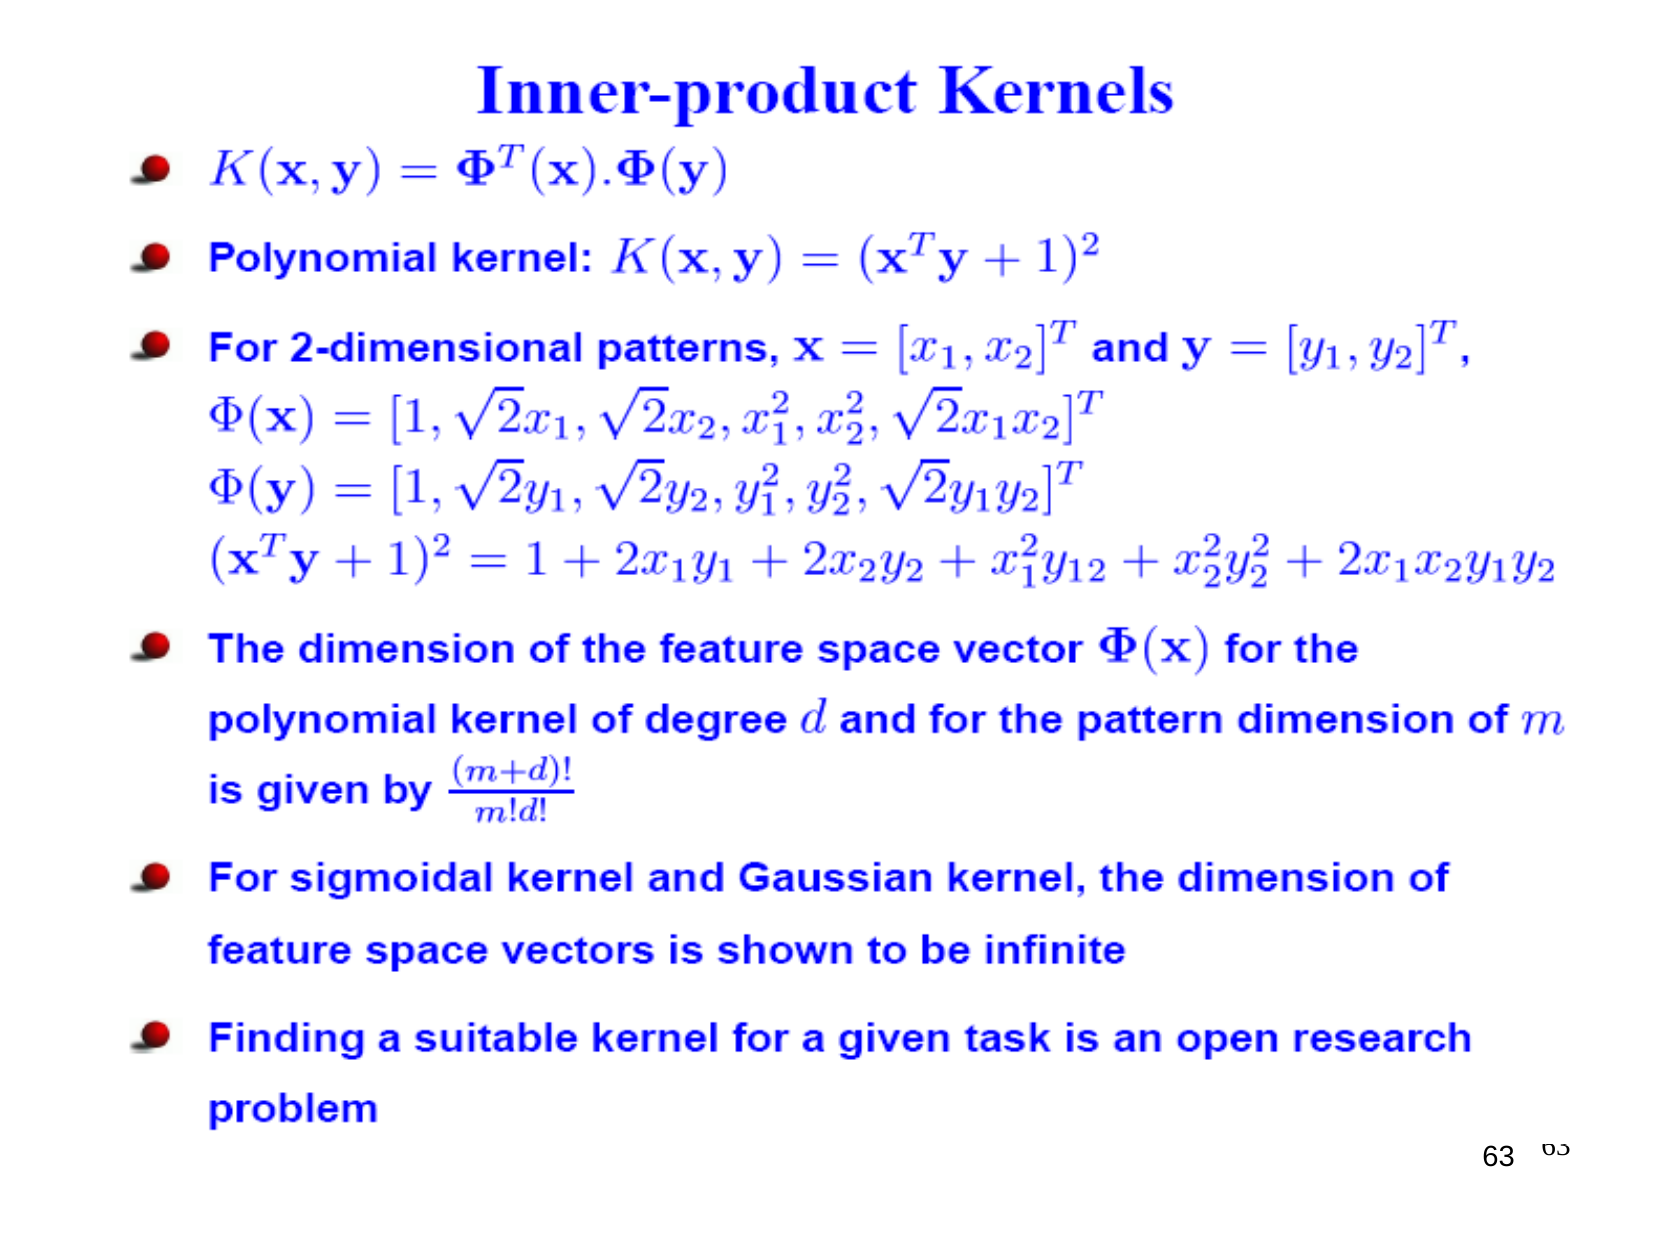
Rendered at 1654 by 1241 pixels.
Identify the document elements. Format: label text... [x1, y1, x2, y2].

picture [80, 51, 1573, 1144]
text_box <number> [1185, 1144, 1530, 1213]
